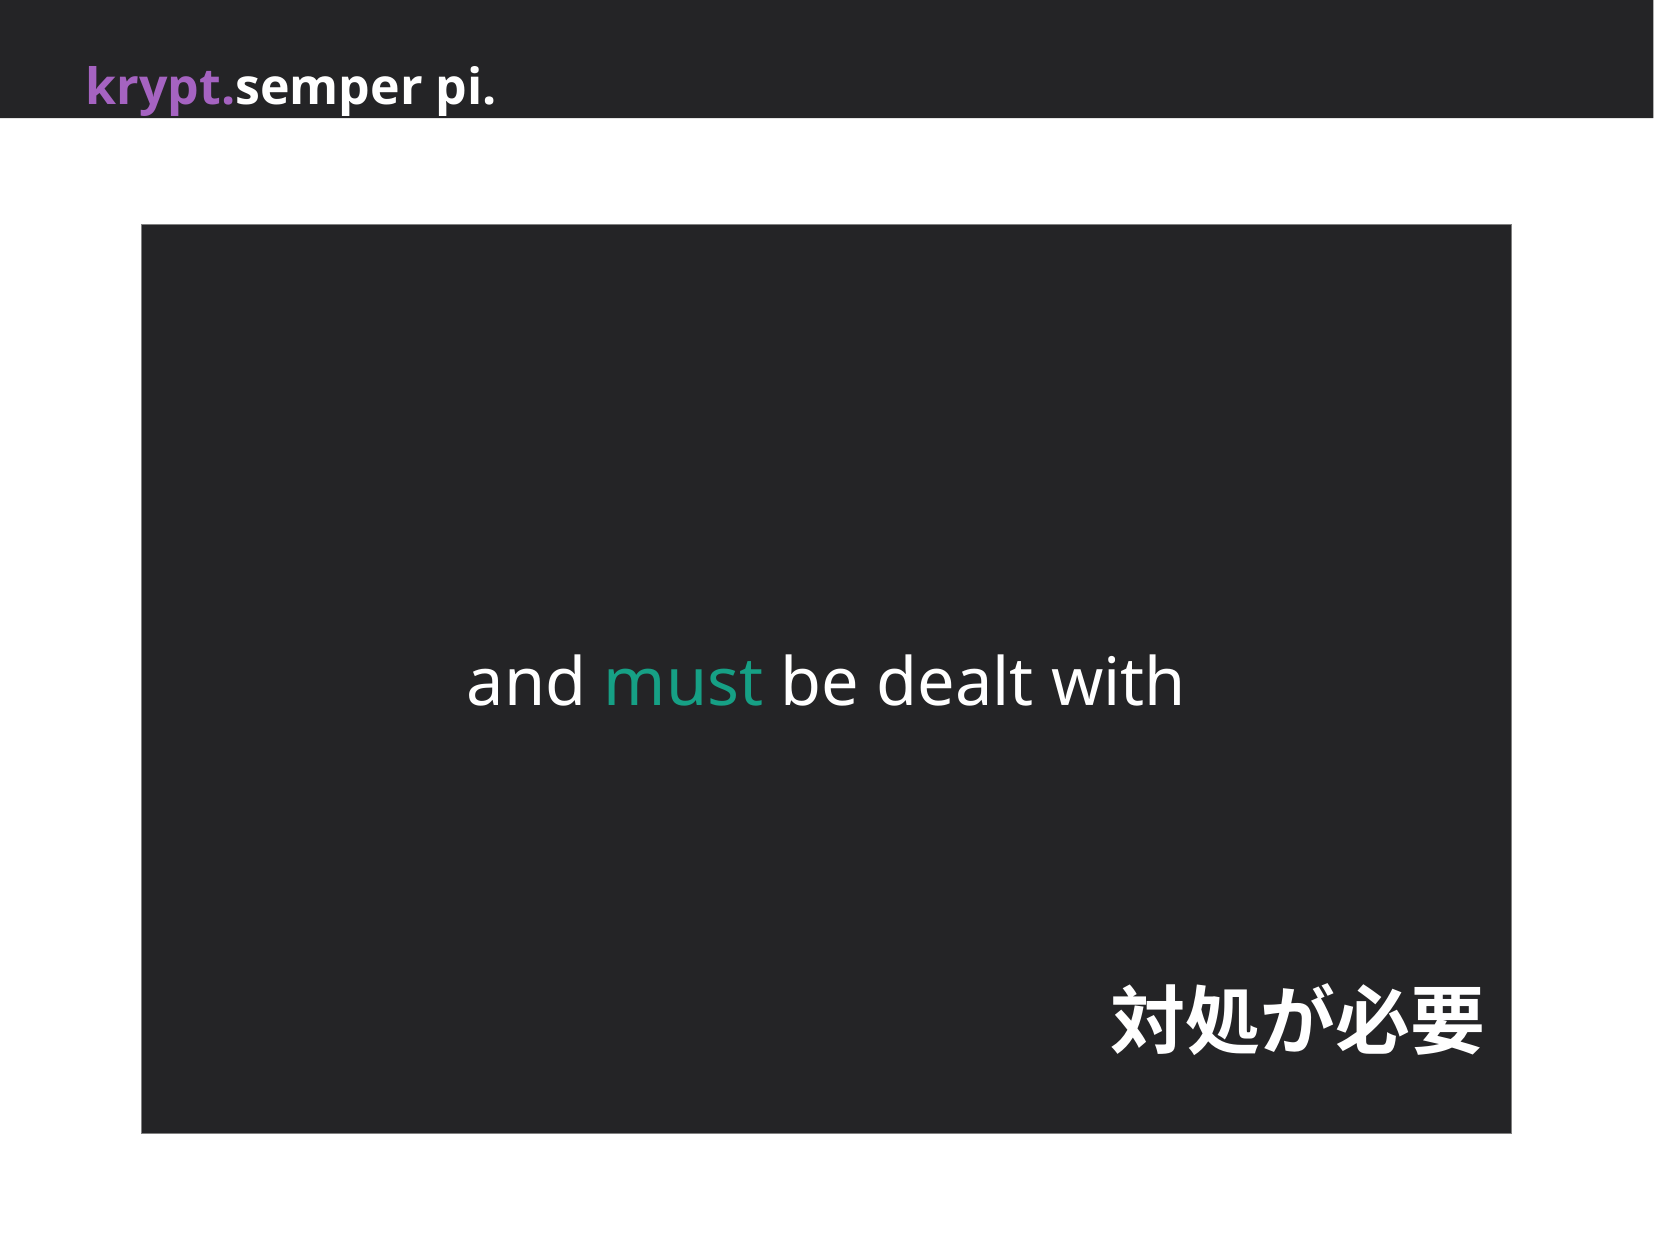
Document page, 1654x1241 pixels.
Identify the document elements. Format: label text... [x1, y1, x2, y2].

text_box 対処が必要 [153, 909, 1501, 1123]
text_box and must be dealt with [141, 224, 1512, 1134]
text_box [0, 0, 1654, 119]
text_box krypt.semper pi. [70, 43, 544, 119]
